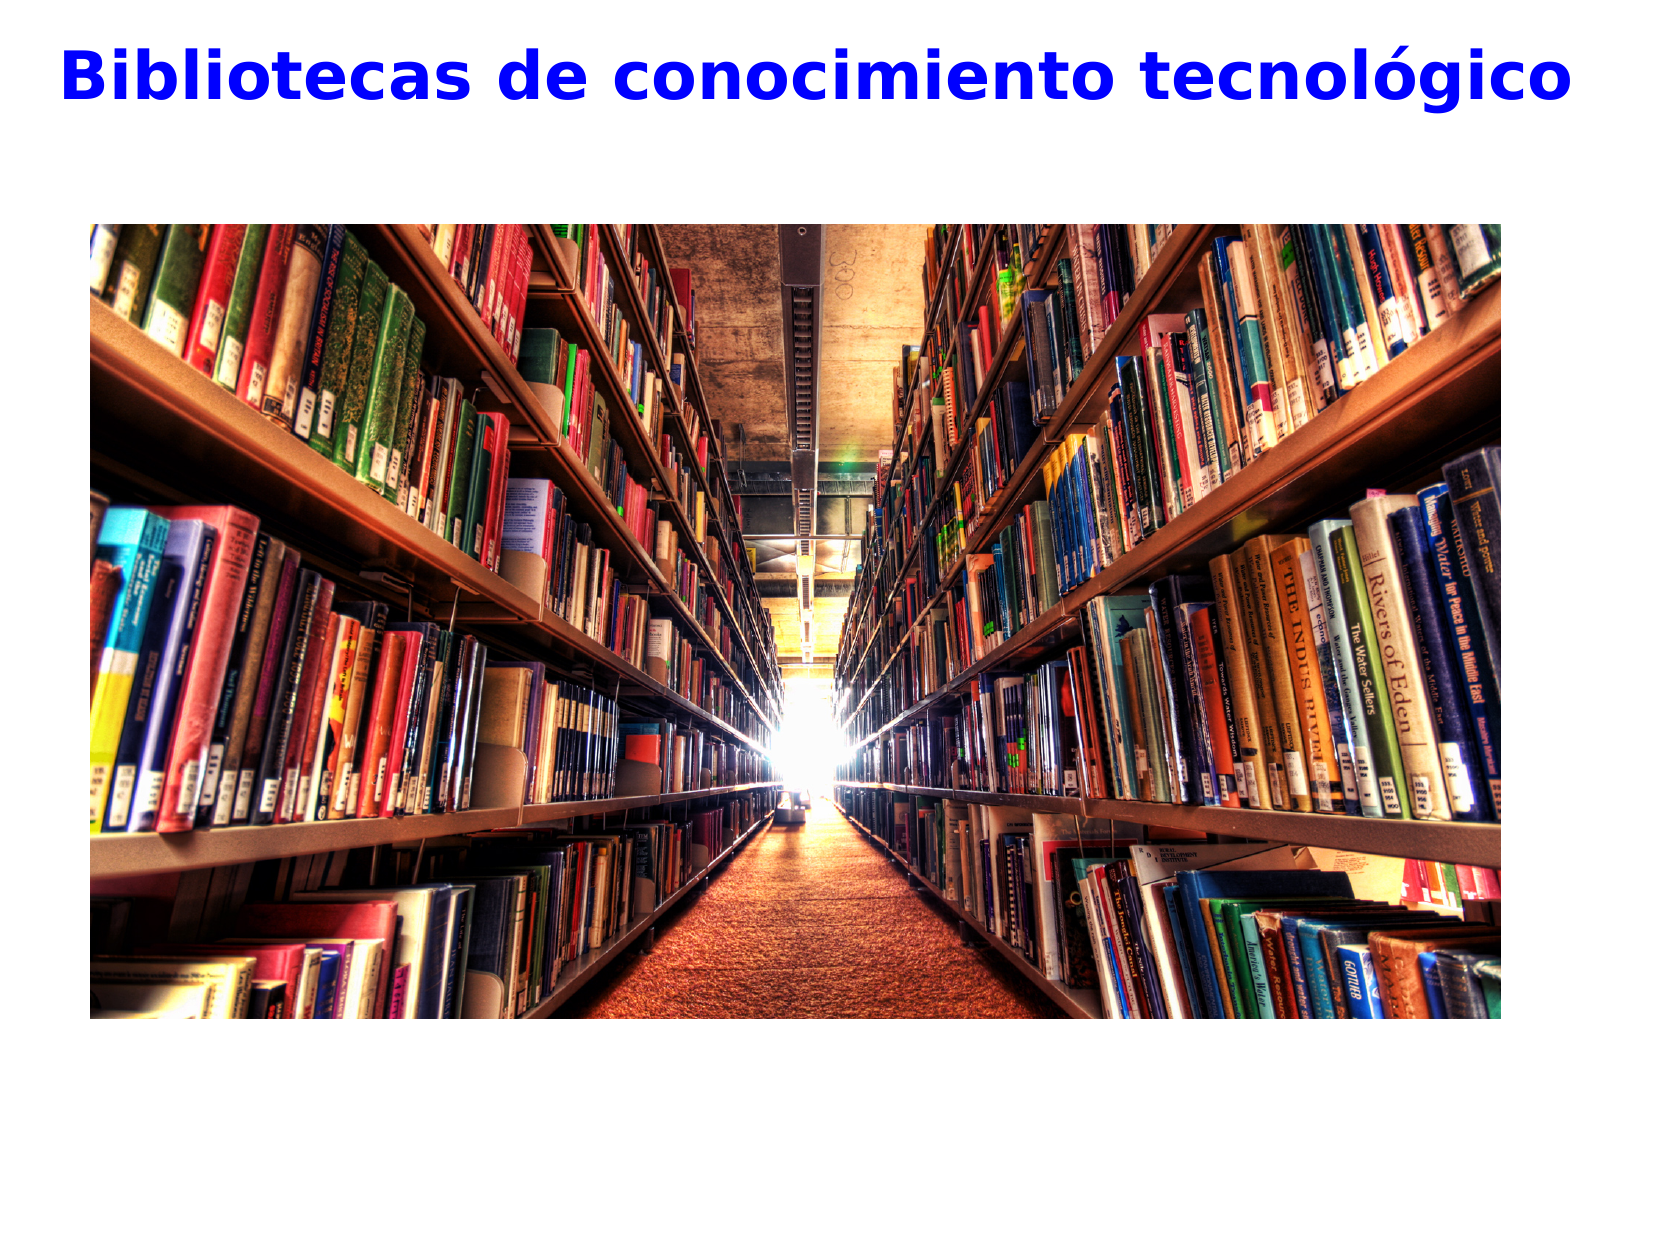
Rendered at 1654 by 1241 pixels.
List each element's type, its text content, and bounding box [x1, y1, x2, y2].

text_box Bibliotecas de conocimiento tecnológico [43, 30, 1591, 123]
picture [90, 224, 1501, 1019]
